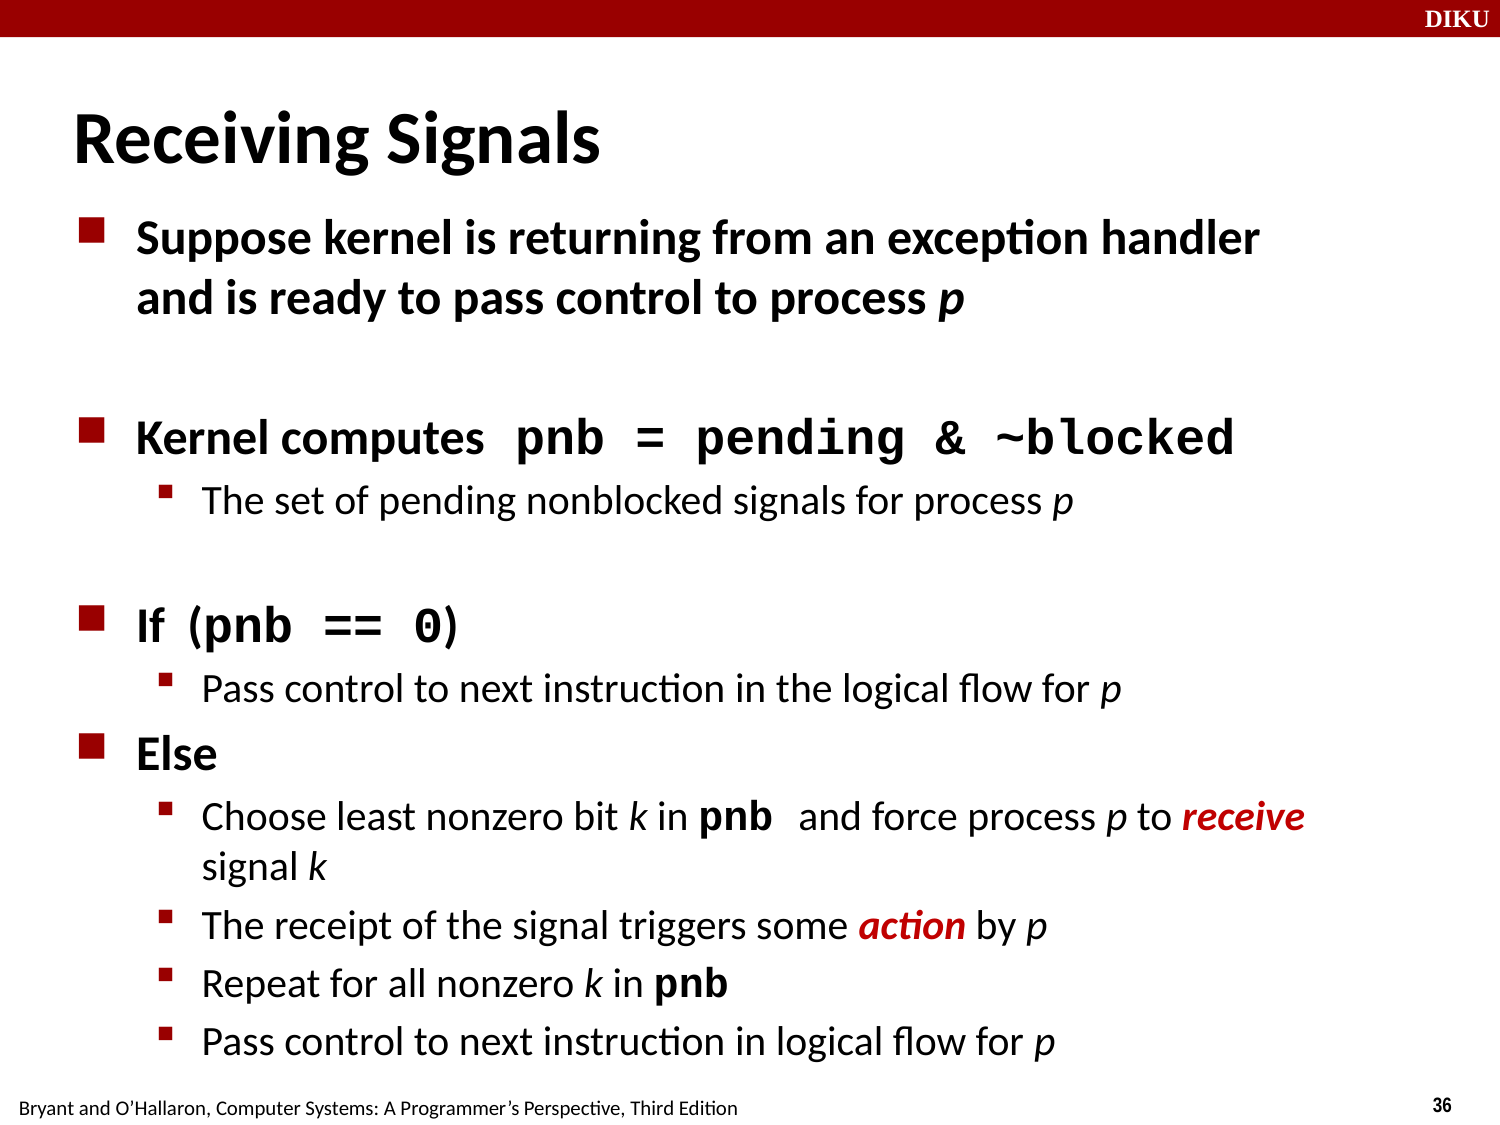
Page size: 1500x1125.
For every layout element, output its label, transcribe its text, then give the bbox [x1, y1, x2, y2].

text_box Suppose kernel is returning from an exception handler and is ready to pass control to process p Kernel computes pnb = pending & ~blocked The set of pending nonblocked signals for process p If (pnb == 0) Pass control to next instruction in the logical flow for p Else Choose least nonzero bit k in pnb and force process p to receive signal k The receipt of the signal triggers some action by p Repeat for all nonzero k in pnb Pass control to next instruction in logical flow for p [65, 196, 1361, 1013]
text_box Receiving Signals [58, 71, 1304, 197]
